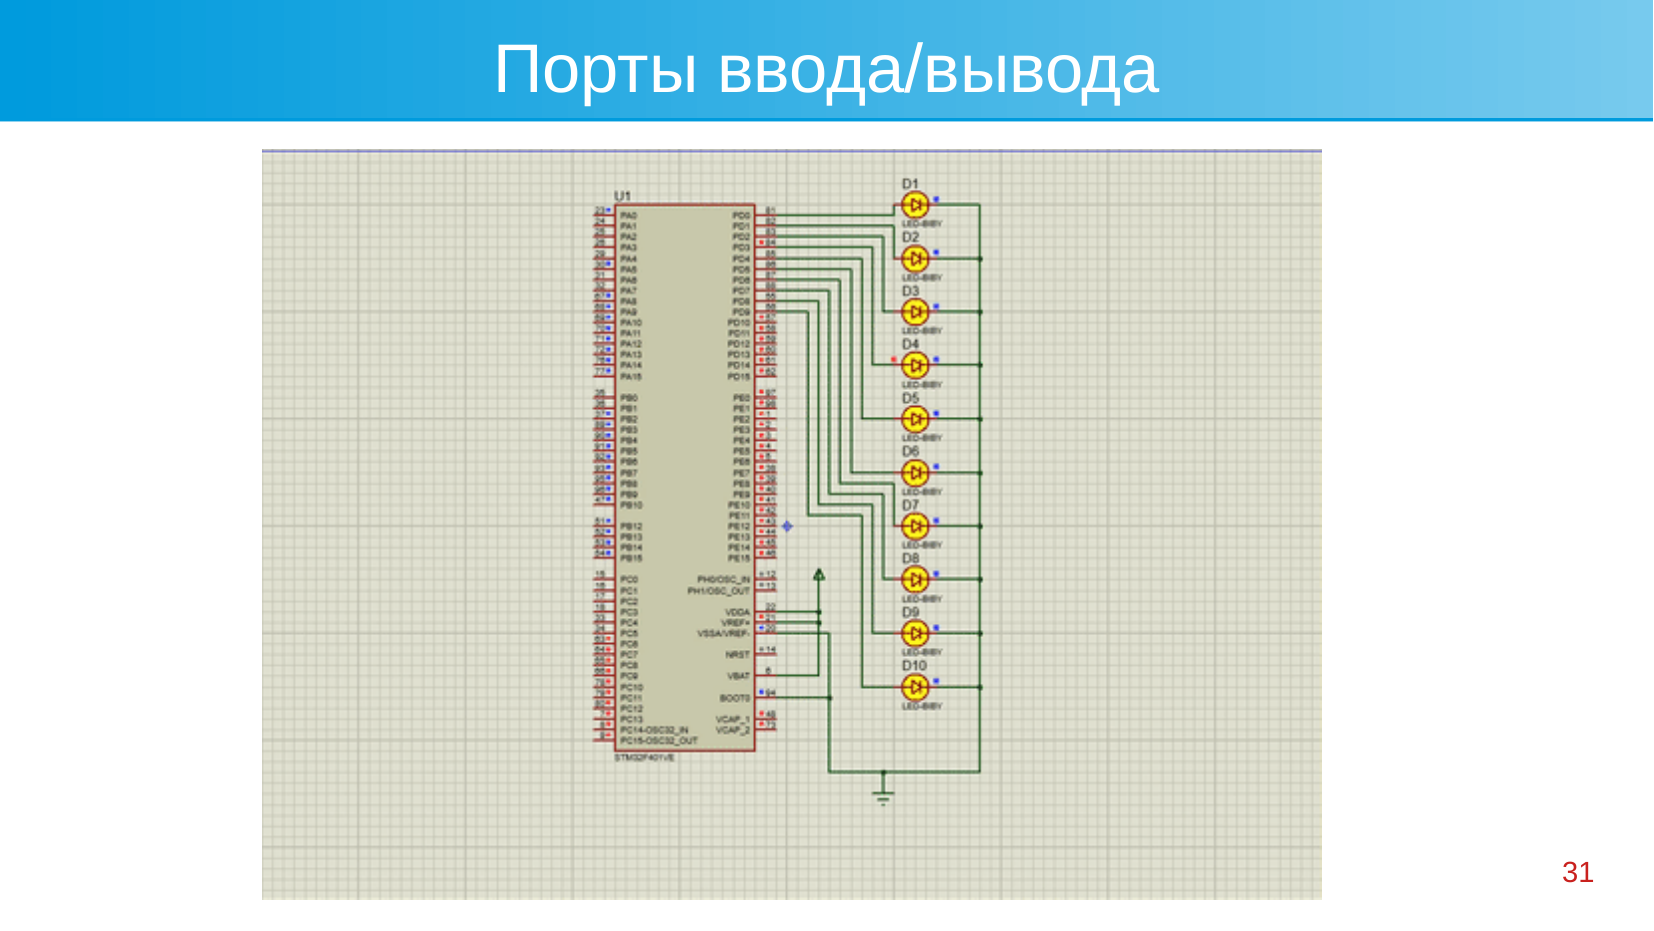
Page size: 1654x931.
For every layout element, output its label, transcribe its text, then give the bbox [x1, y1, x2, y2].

picture [262, 149, 1322, 901]
title Порты ввода/вывода [59, 29, 1595, 108]
